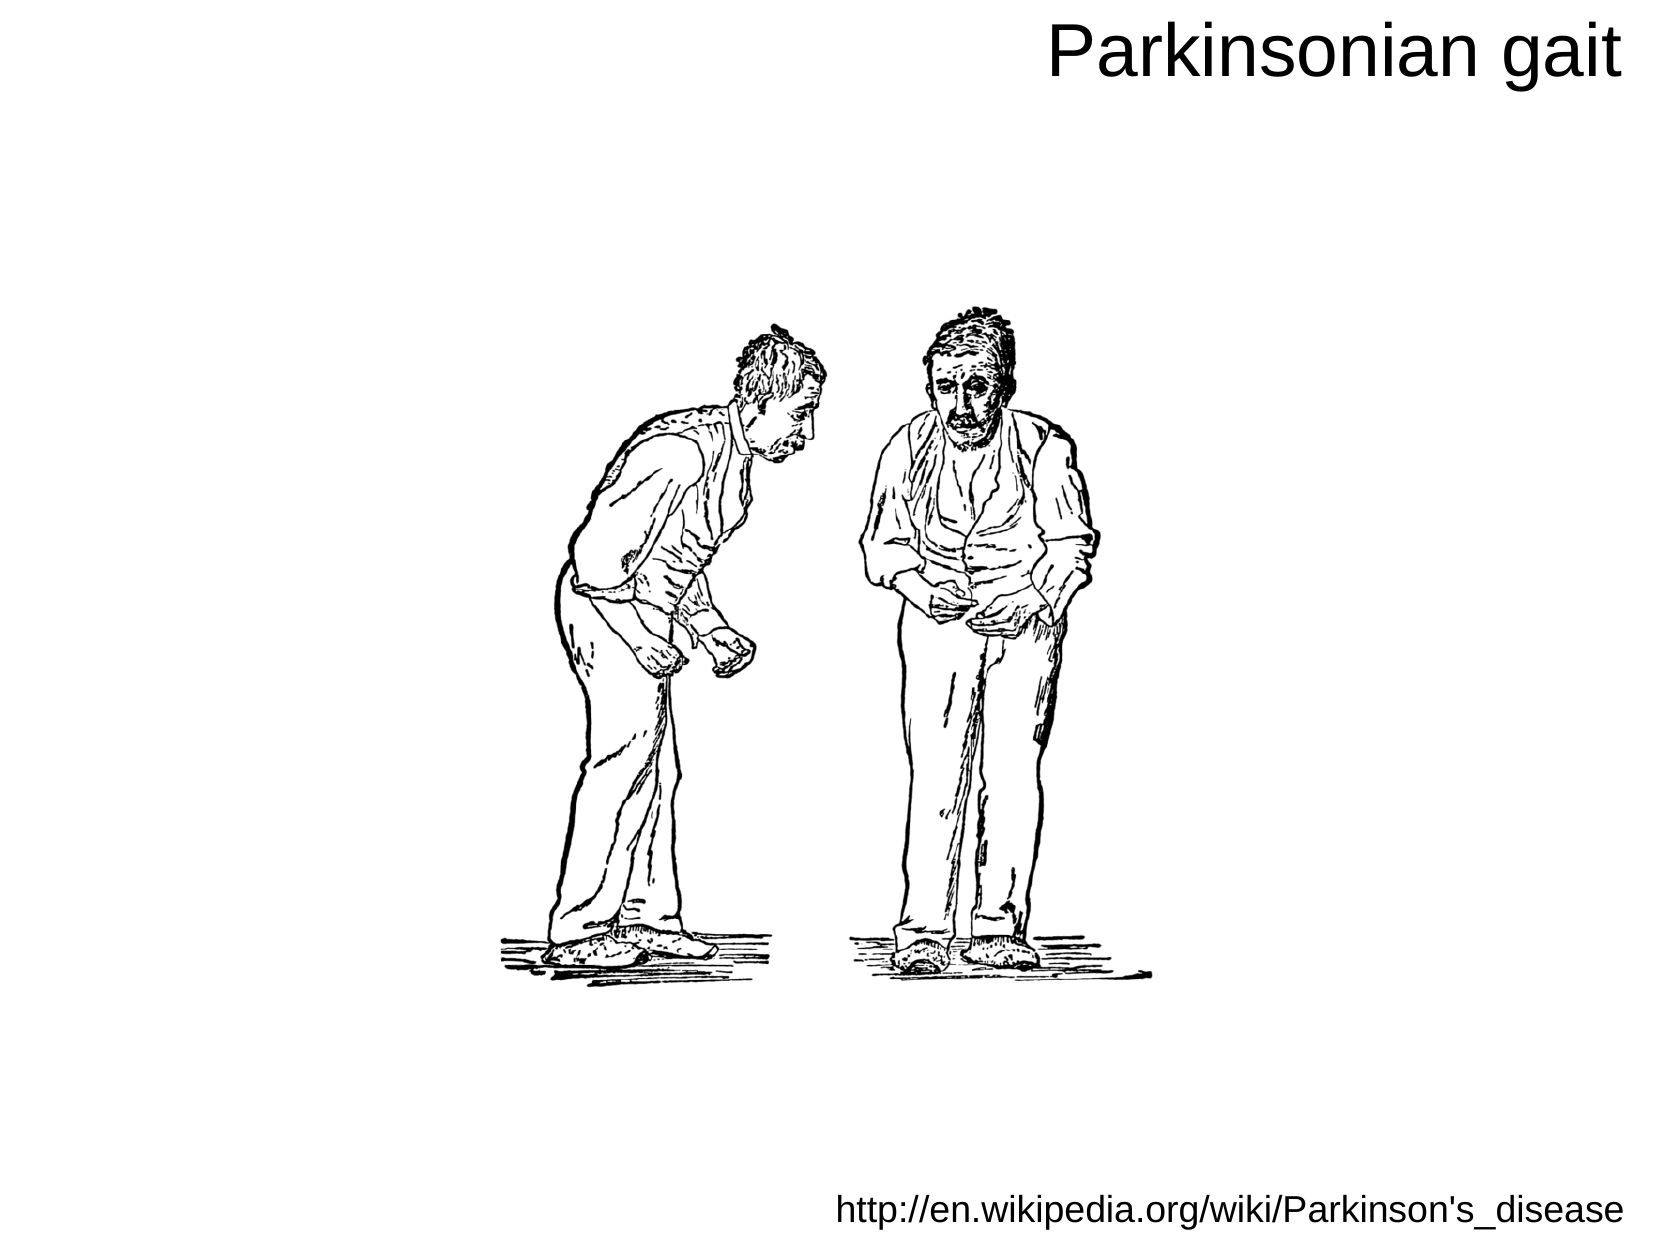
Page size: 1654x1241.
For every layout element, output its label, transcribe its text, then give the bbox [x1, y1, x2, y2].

picture [485, 290, 1169, 1010]
text_box http://en.wikipedia.org/wiki/Parkinson's_disease [820, 1181, 1654, 1241]
title Parkinsonian gait [590, 0, 1654, 154]
